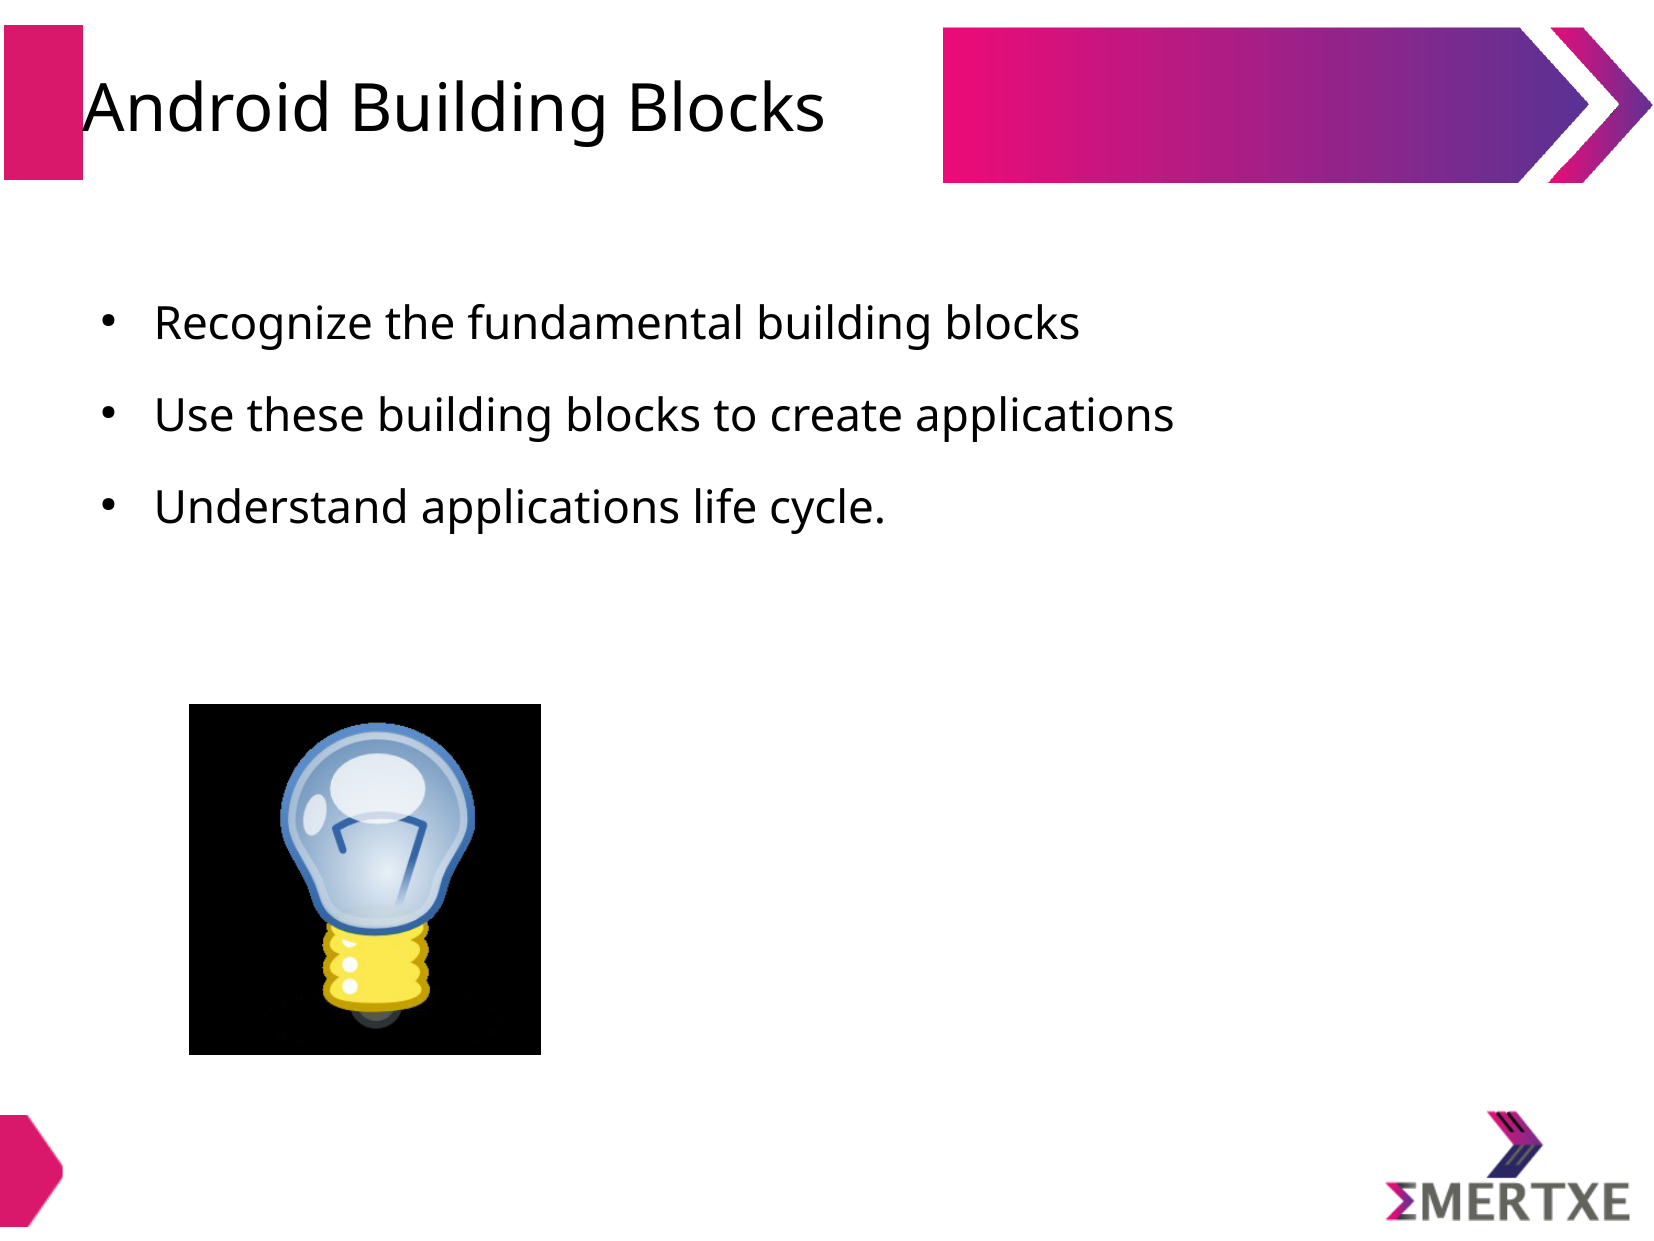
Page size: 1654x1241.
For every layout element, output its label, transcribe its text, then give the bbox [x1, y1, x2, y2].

list Recognize the fundamental building blocks Use these building blocks to create applications Understand applications life cycle. [82, 290, 1571, 1010]
picture [189, 704, 541, 1055]
title Android Building Blocks [82, 2, 1571, 210]
picture [1385, 1107, 1631, 1221]
picture [1571, 27, 1653, 183]
